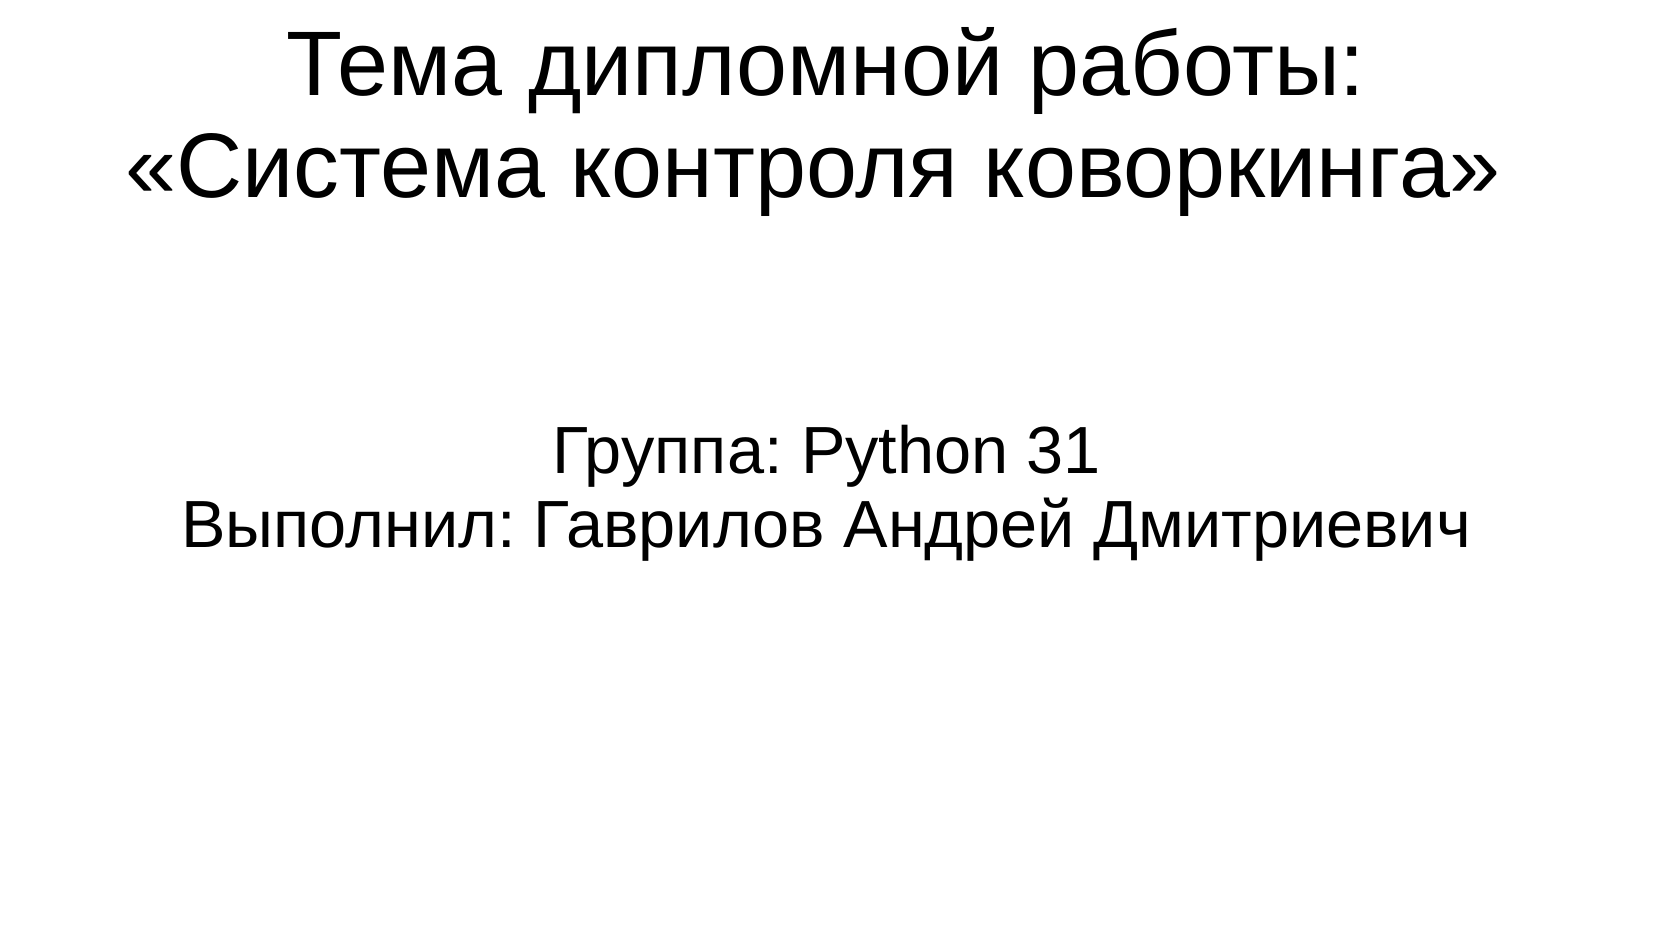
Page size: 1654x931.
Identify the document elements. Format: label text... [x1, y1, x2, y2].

subtitle Группа: Python 31 Выполнил: Гаврилов Андрей Дмитриевич [82, 217, 1571, 758]
title Тема дипломной работы: «Система контроля коворкинга» [82, 12, 1571, 217]
